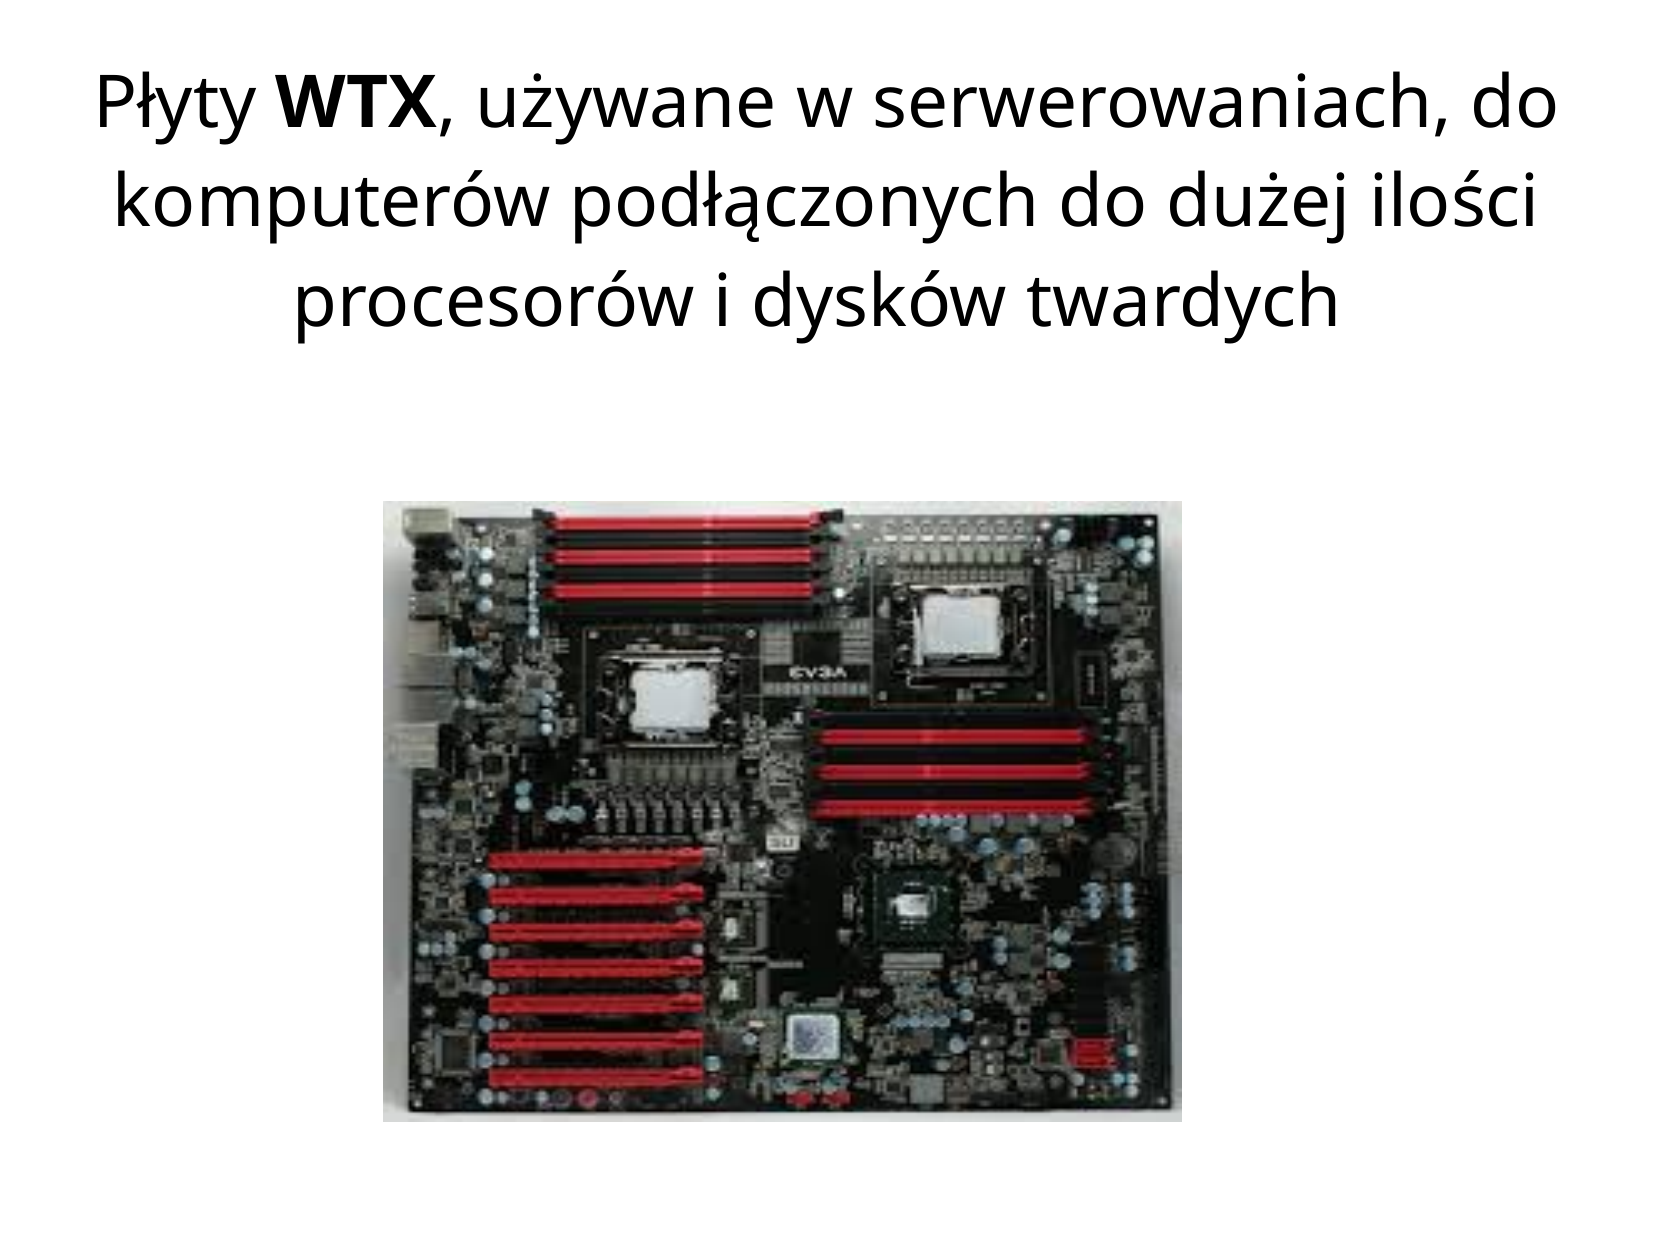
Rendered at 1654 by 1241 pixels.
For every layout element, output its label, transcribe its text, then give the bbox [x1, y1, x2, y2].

picture [383, 501, 1182, 1123]
subtitle Płyty WTX, używane w serwerowaniach, do komputerów podłączonych do dużej ilości procesorów i dysków twardych [82, 49, 1571, 1109]
